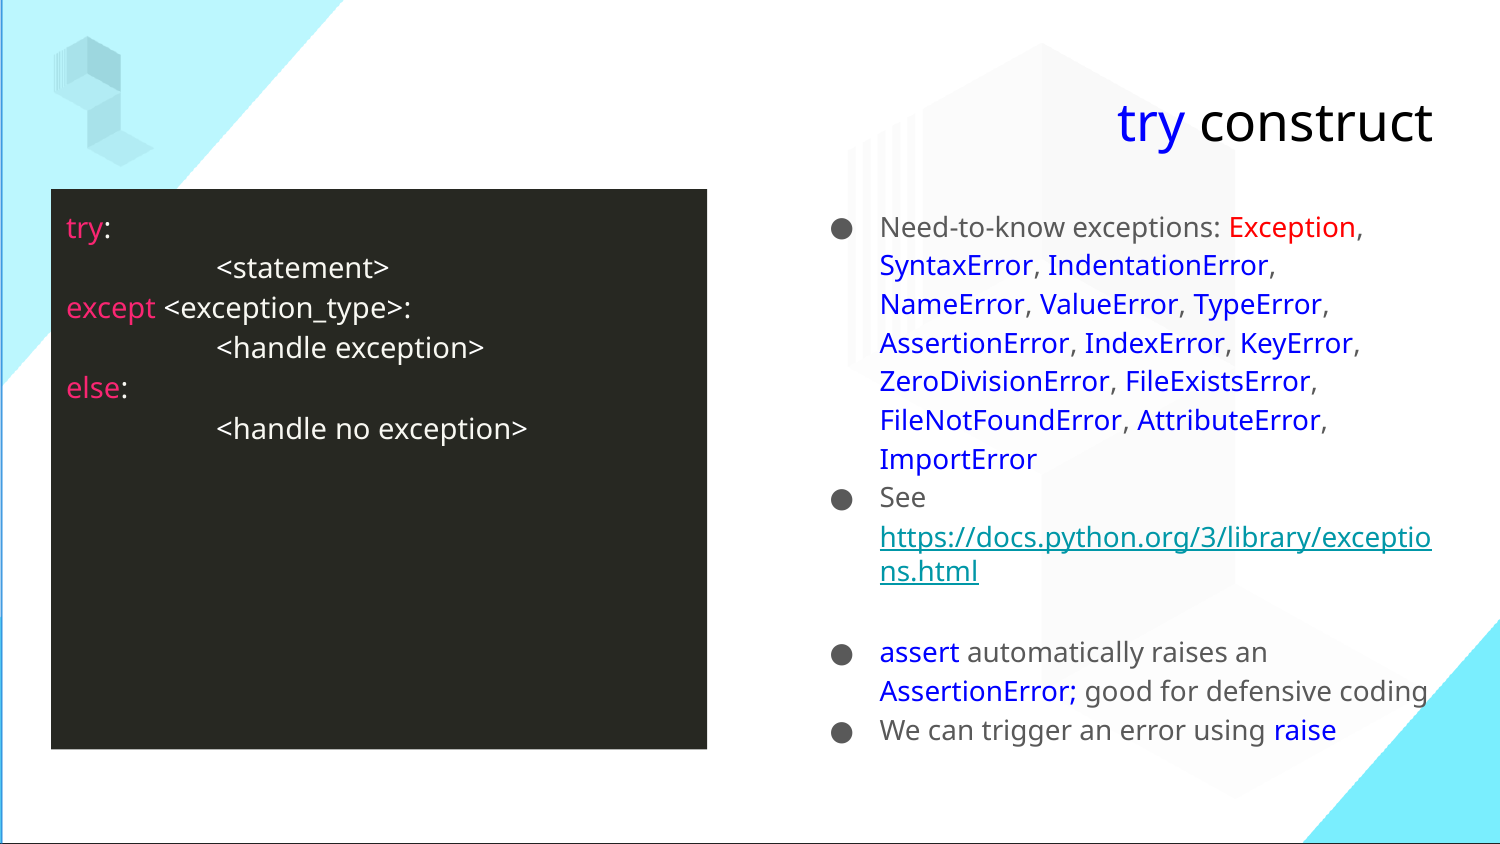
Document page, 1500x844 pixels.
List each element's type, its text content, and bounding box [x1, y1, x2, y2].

picture [0, 0, 1500, 844]
list Need-to-know exceptions: Exception, SyntaxError, IndentationError, NameError, ValueError, TypeError, AssertionError, IndexError, KeyError, ZeroDivisionError, FileExistsError, FileNotFoundError, AttributeError, ImportError See https://docs.python.org/3/library/exceptions.html assert automatically raises an AssertionError; good for defensive coding We can trigger an error using raise [792, 189, 1449, 750]
list try: <statement> except <exception_type>: <handle exception> else: <handle no exception> [51, 189, 708, 750]
title try construct [51, 72, 1449, 167]
